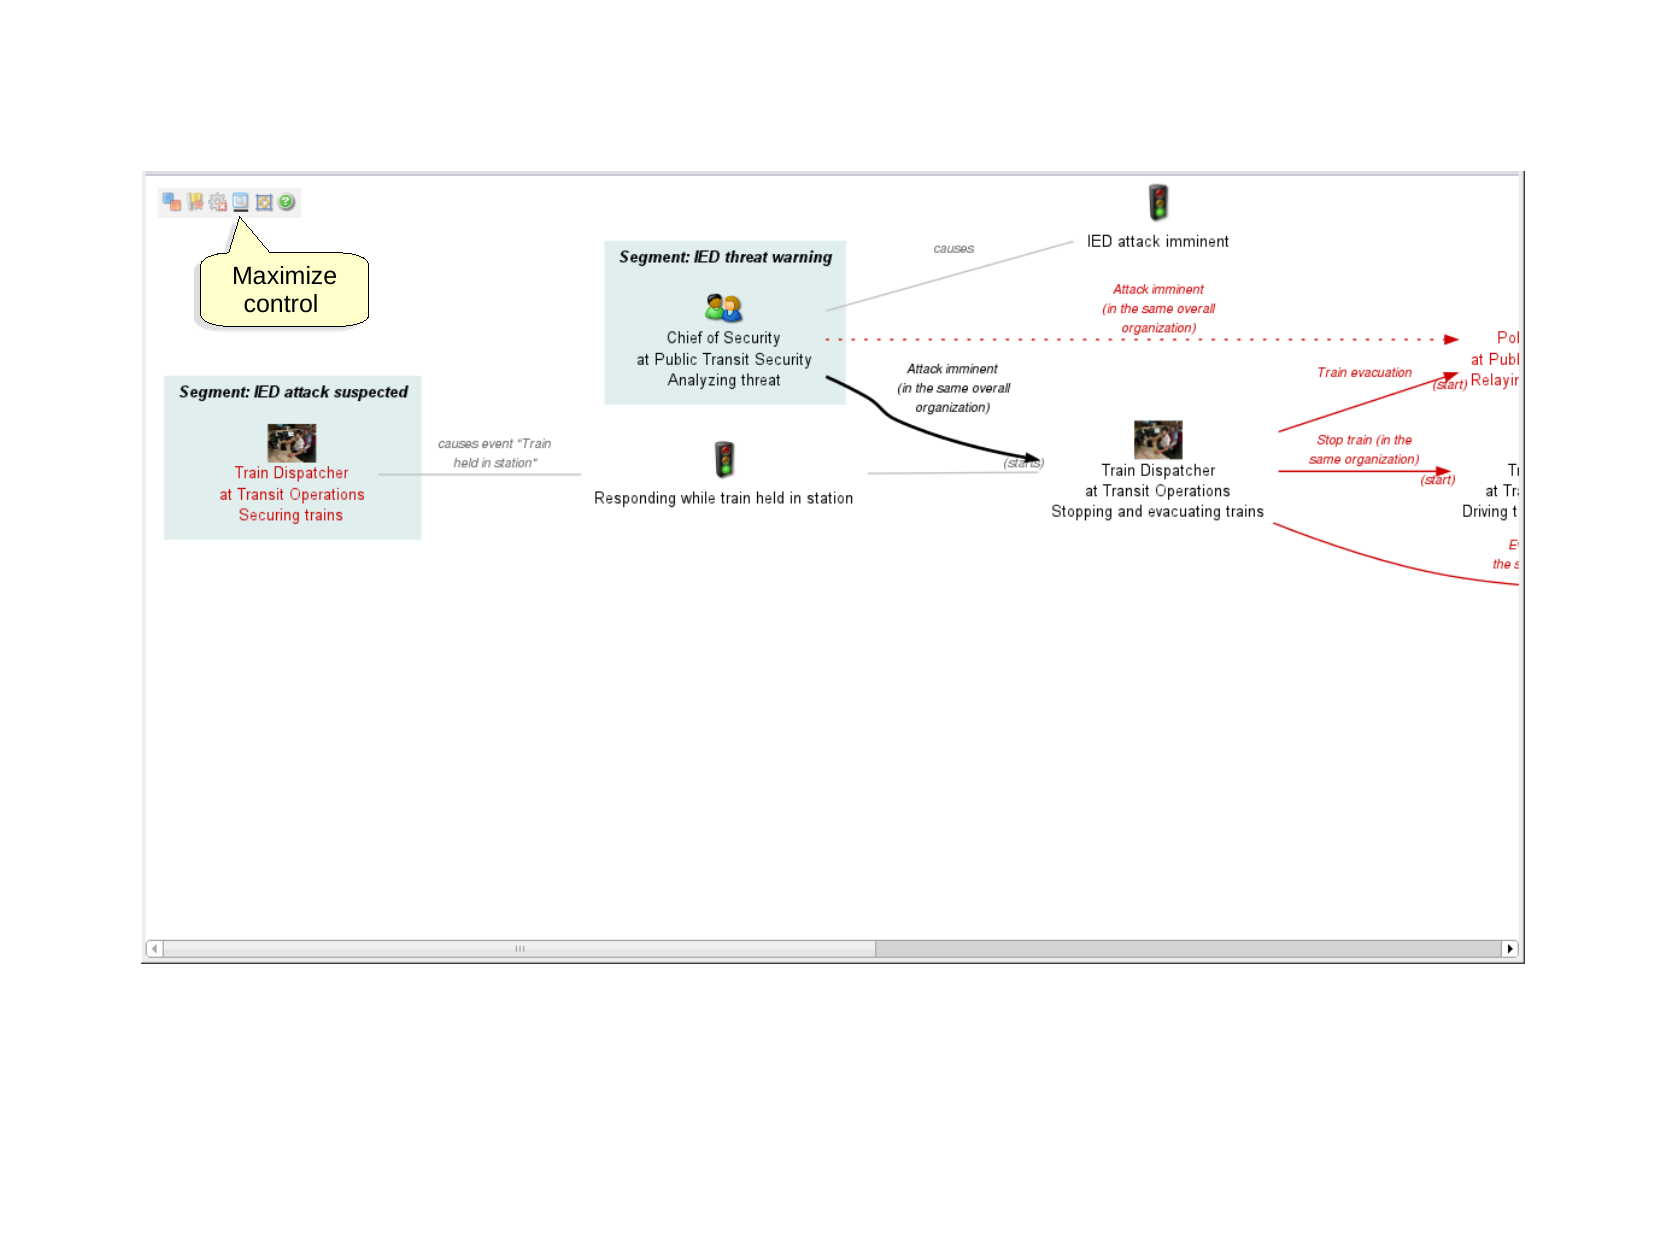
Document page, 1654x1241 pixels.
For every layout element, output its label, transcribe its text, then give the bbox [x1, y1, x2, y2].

picture [141, 171, 1525, 965]
text_box Maximize control [200, 216, 369, 327]
